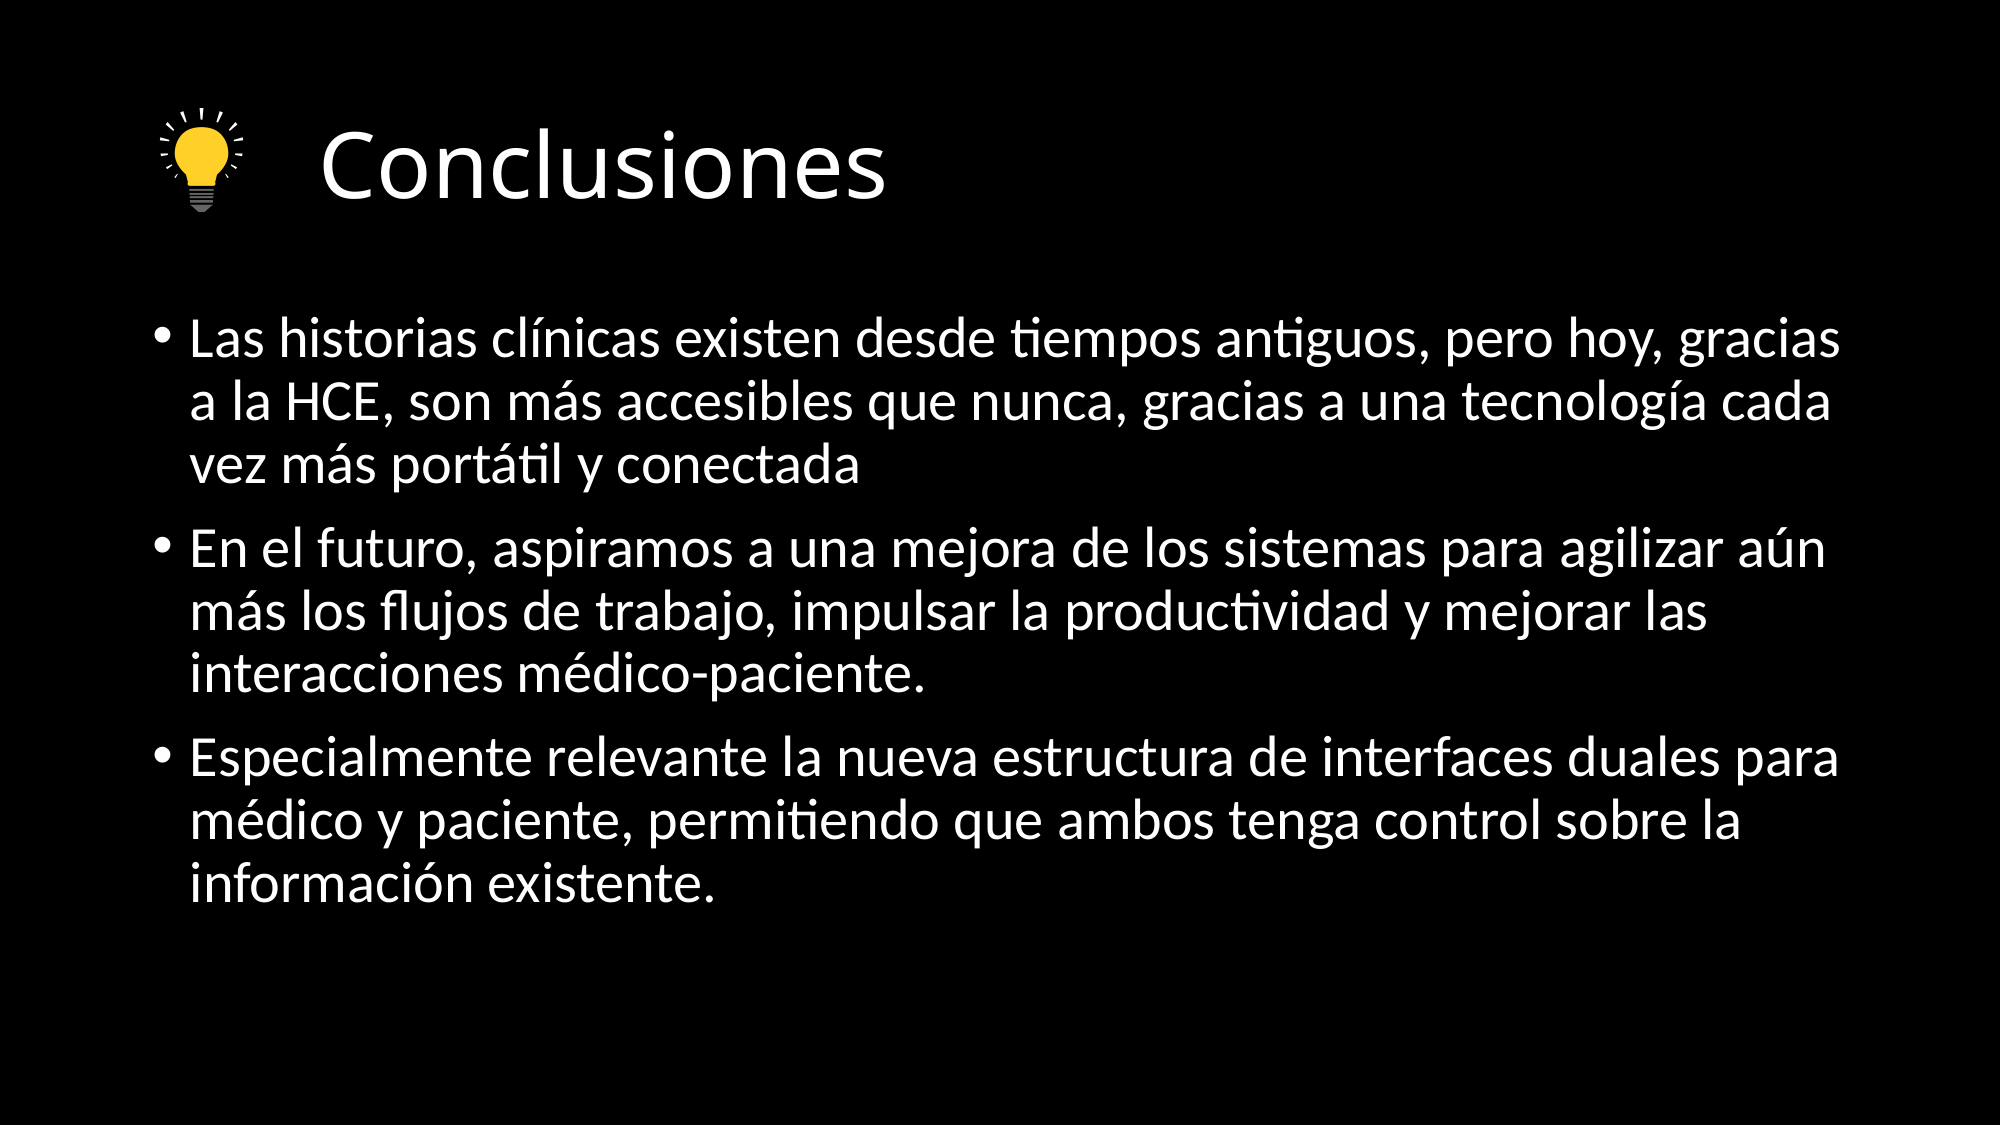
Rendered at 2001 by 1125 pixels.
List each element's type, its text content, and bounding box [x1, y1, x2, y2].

picture [137, 95, 266, 225]
list Las historias clínicas existen desde tiempos antiguos, pero hoy, gracias a la HCE, son más accesibles que nunca, gracias a una tecnología cada vez más portátil y conectada En el futuro, aspiramos a una mejora de los sistemas para agilizar aún más los flujos de trabajo, impulsar la productividad y mejorar las interacciones médico-paciente. Especialmente relevante la nueva estructura de interfaces duales para médico y paciente, permitiendo que ambos tenga control sobre la información existente. [137, 299, 1863, 1014]
title Conclusiones [137, 59, 1863, 278]
